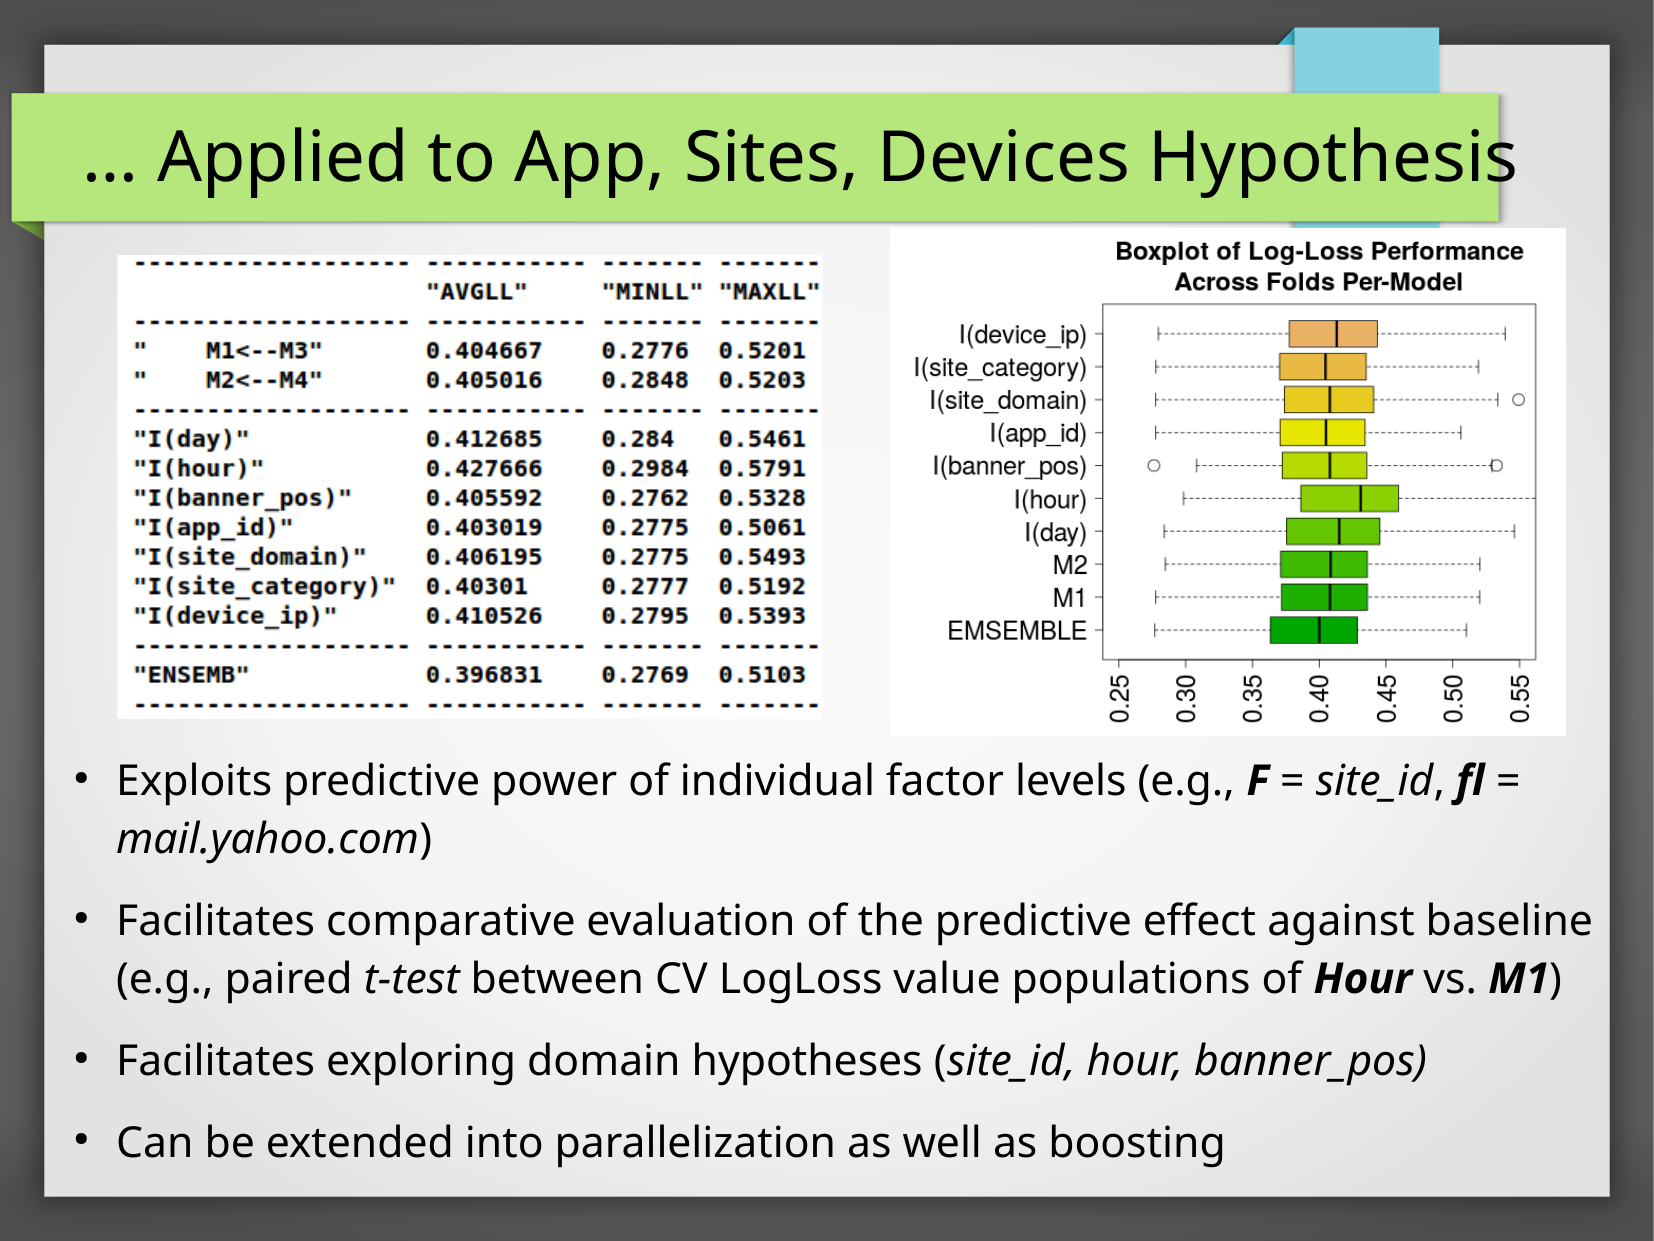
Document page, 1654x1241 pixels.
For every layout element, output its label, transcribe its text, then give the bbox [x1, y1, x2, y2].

title … Applied to App, Sites, Devices Hypothesis [82, 94, 1561, 213]
picture [0, 0, 1654, 1241]
list Exploits predictive power of individual factor levels (e.g., F = site_id, fl = mail.yahoo.com) Facilitates comparative evaluation of the predictive effect against baseline (e.g., paired t-test between CV LogLoss value populations of Hour vs. M1) Facilitates exploring domain hypotheses (site_id, hour, banner_pos) Can be extended into parallelization as well as boosting [60, 750, 1603, 1182]
